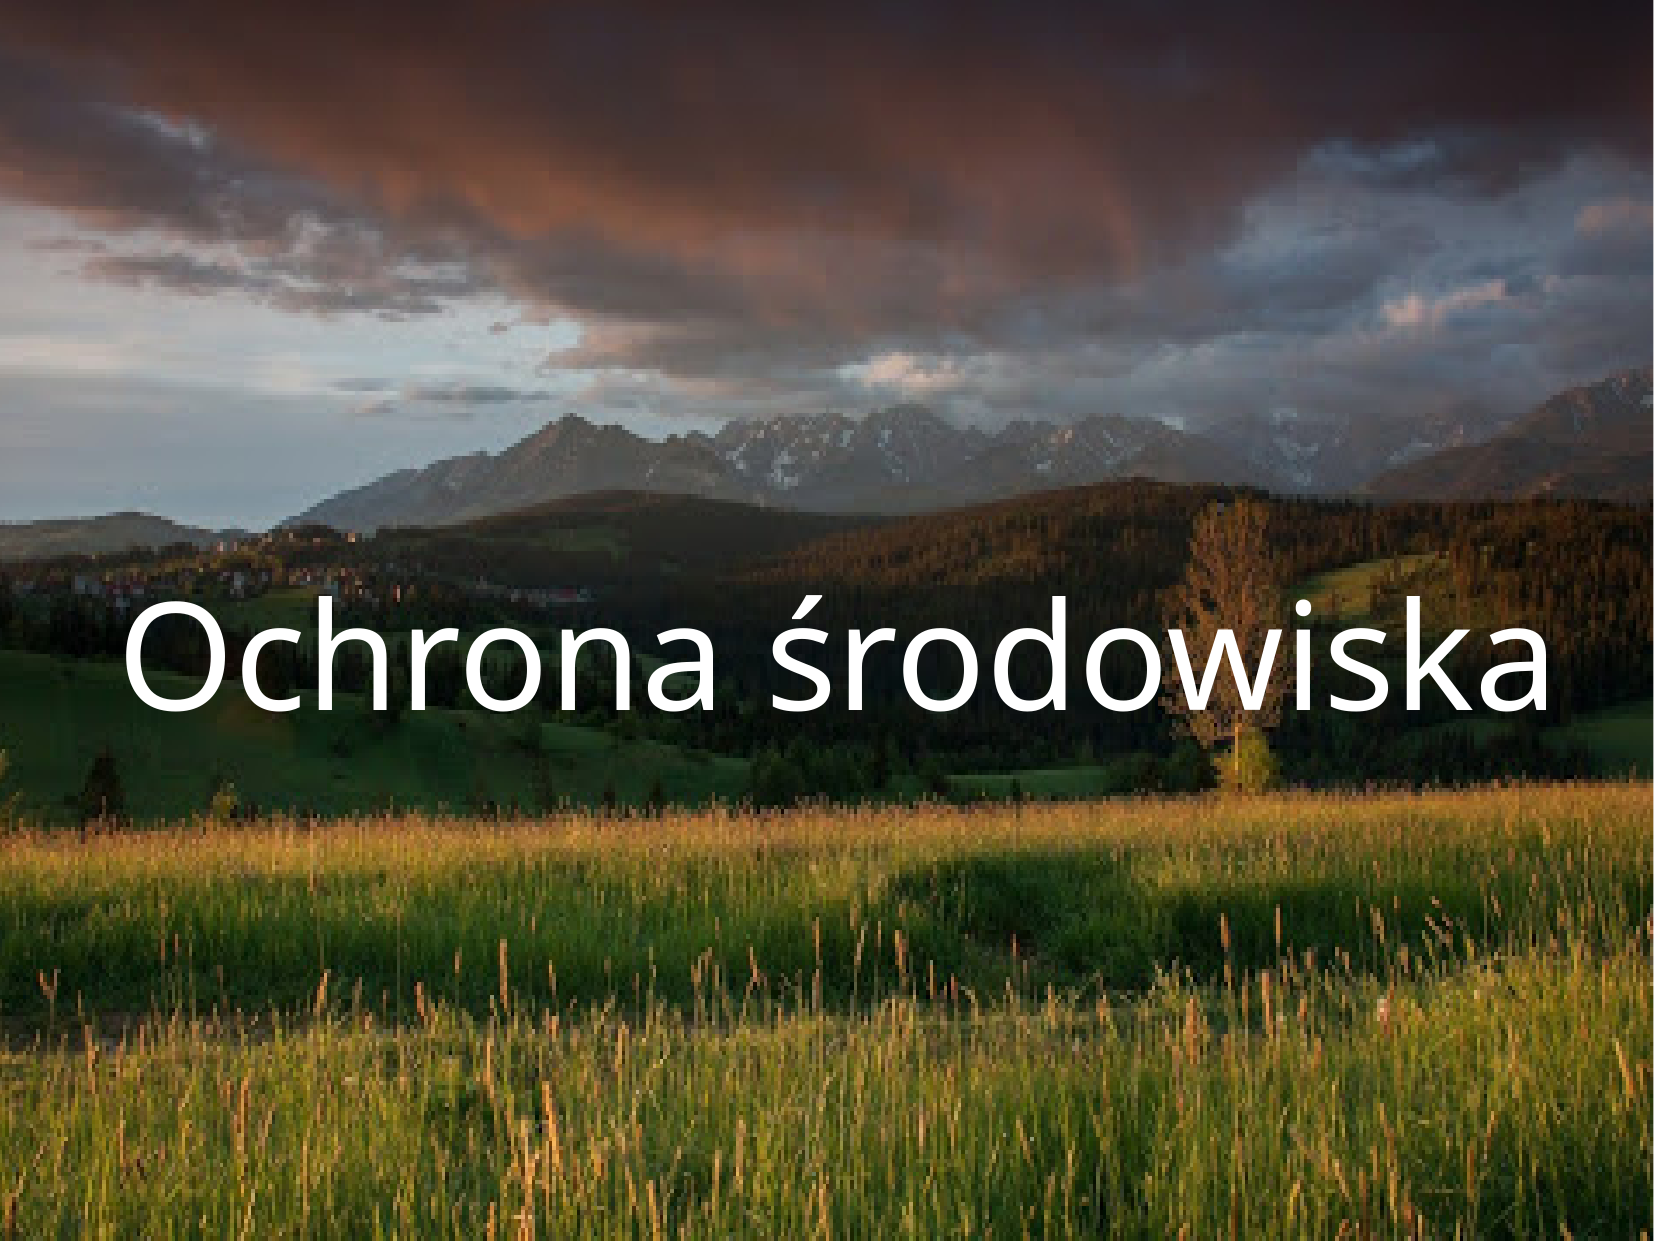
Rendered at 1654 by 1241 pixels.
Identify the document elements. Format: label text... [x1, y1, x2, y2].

picture [0, 0, 1654, 1241]
title Ochrona środowiska [94, 548, 1583, 756]
